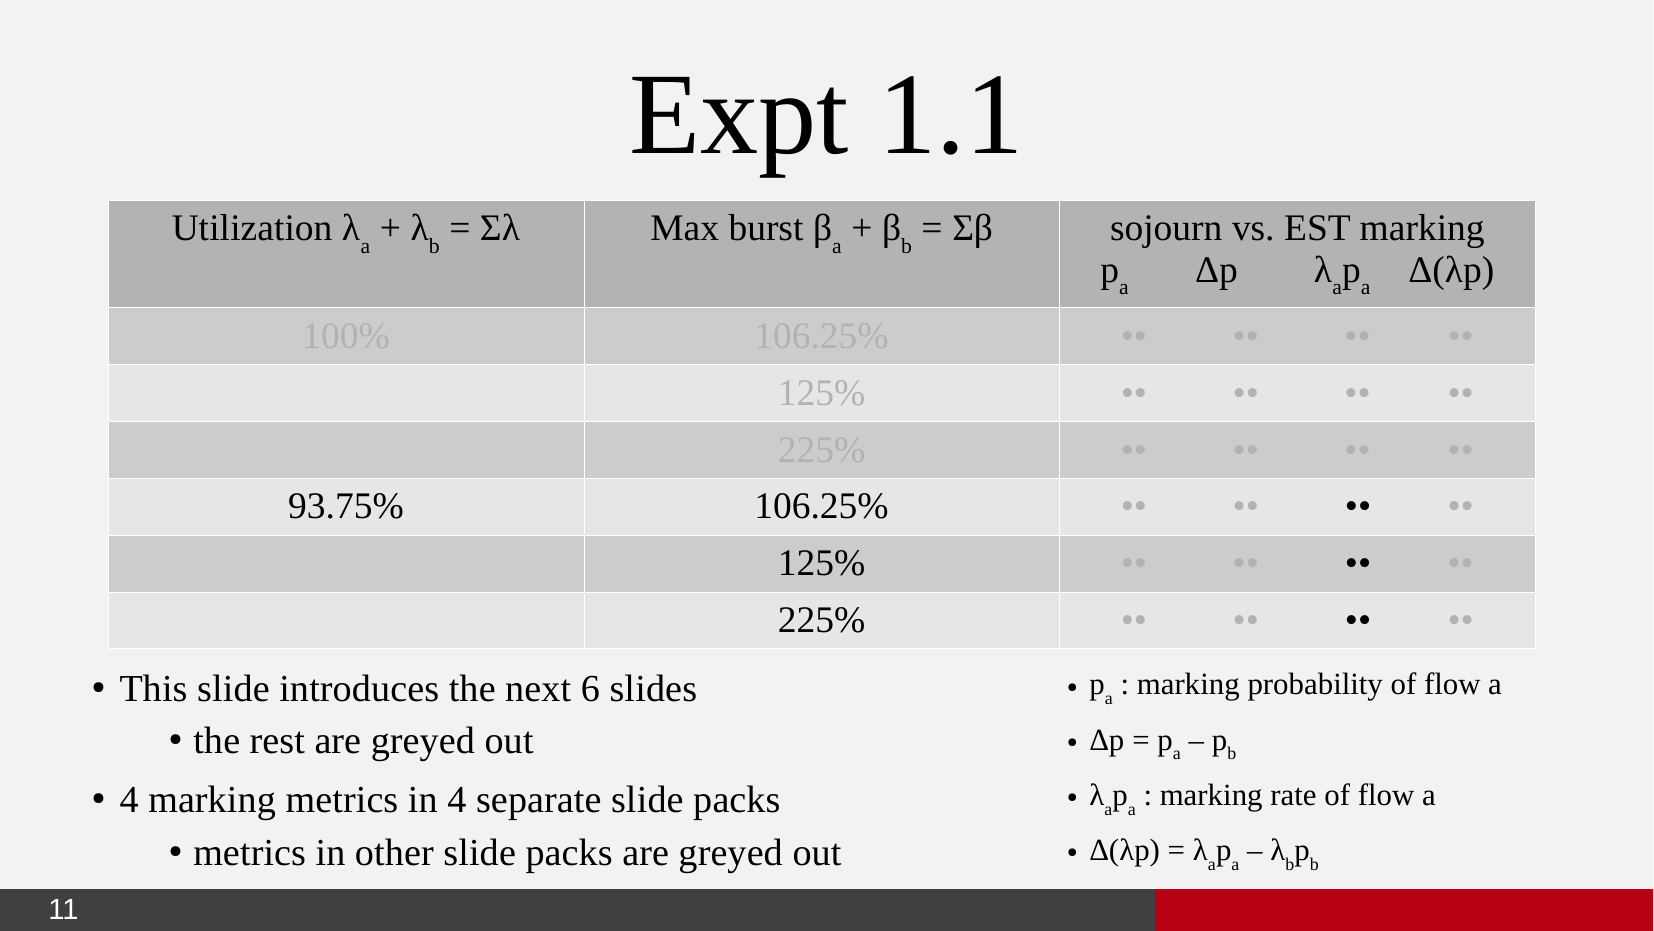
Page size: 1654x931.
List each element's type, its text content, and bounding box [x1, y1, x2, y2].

table_cell 225% [585, 422, 1059, 478]
table_header sojourn vs. EST marking pa Δp λapa Δ(λp) [1060, 201, 1535, 307]
table_cell 125% [585, 365, 1059, 421]
table_cell [109, 593, 584, 648]
table_cell [109, 422, 584, 478]
table_cell •• •• •• •• [1060, 479, 1535, 535]
table_cell 125% [585, 536, 1059, 592]
list pa : marking probability of flow a Δp = pa – pb λapa : marking rate of flow a Δ(λp) = λapa – λbpb [1059, 667, 1571, 876]
table_cell 100% [109, 308, 584, 364]
table_cell •• •• •• •• [1060, 593, 1535, 648]
title Expt 1.1 [82, 37, 1571, 193]
table_cell •• •• •• •• [1060, 536, 1535, 592]
table_cell 225% [585, 593, 1059, 648]
table_header Max burst βa + βb = Σβ [585, 201, 1059, 307]
table_cell 106.25% [585, 308, 1059, 364]
table_header Utilization λa + λb = Σλ [109, 201, 584, 307]
list This slide introduces the next 6 slides the rest are greyed out 4 marking metrics in 4 separate slide packs metrics in other slide packs are greyed out [82, 667, 1022, 876]
table_cell •• •• •• •• [1060, 308, 1535, 364]
table_cell •• •• •• •• [1060, 365, 1535, 421]
table_cell 106.25% [585, 479, 1059, 535]
table_cell [109, 365, 584, 421]
table_cell 93.75% [109, 479, 584, 535]
table_cell [109, 536, 584, 592]
table_cell •• •• •• •• [1060, 422, 1535, 478]
